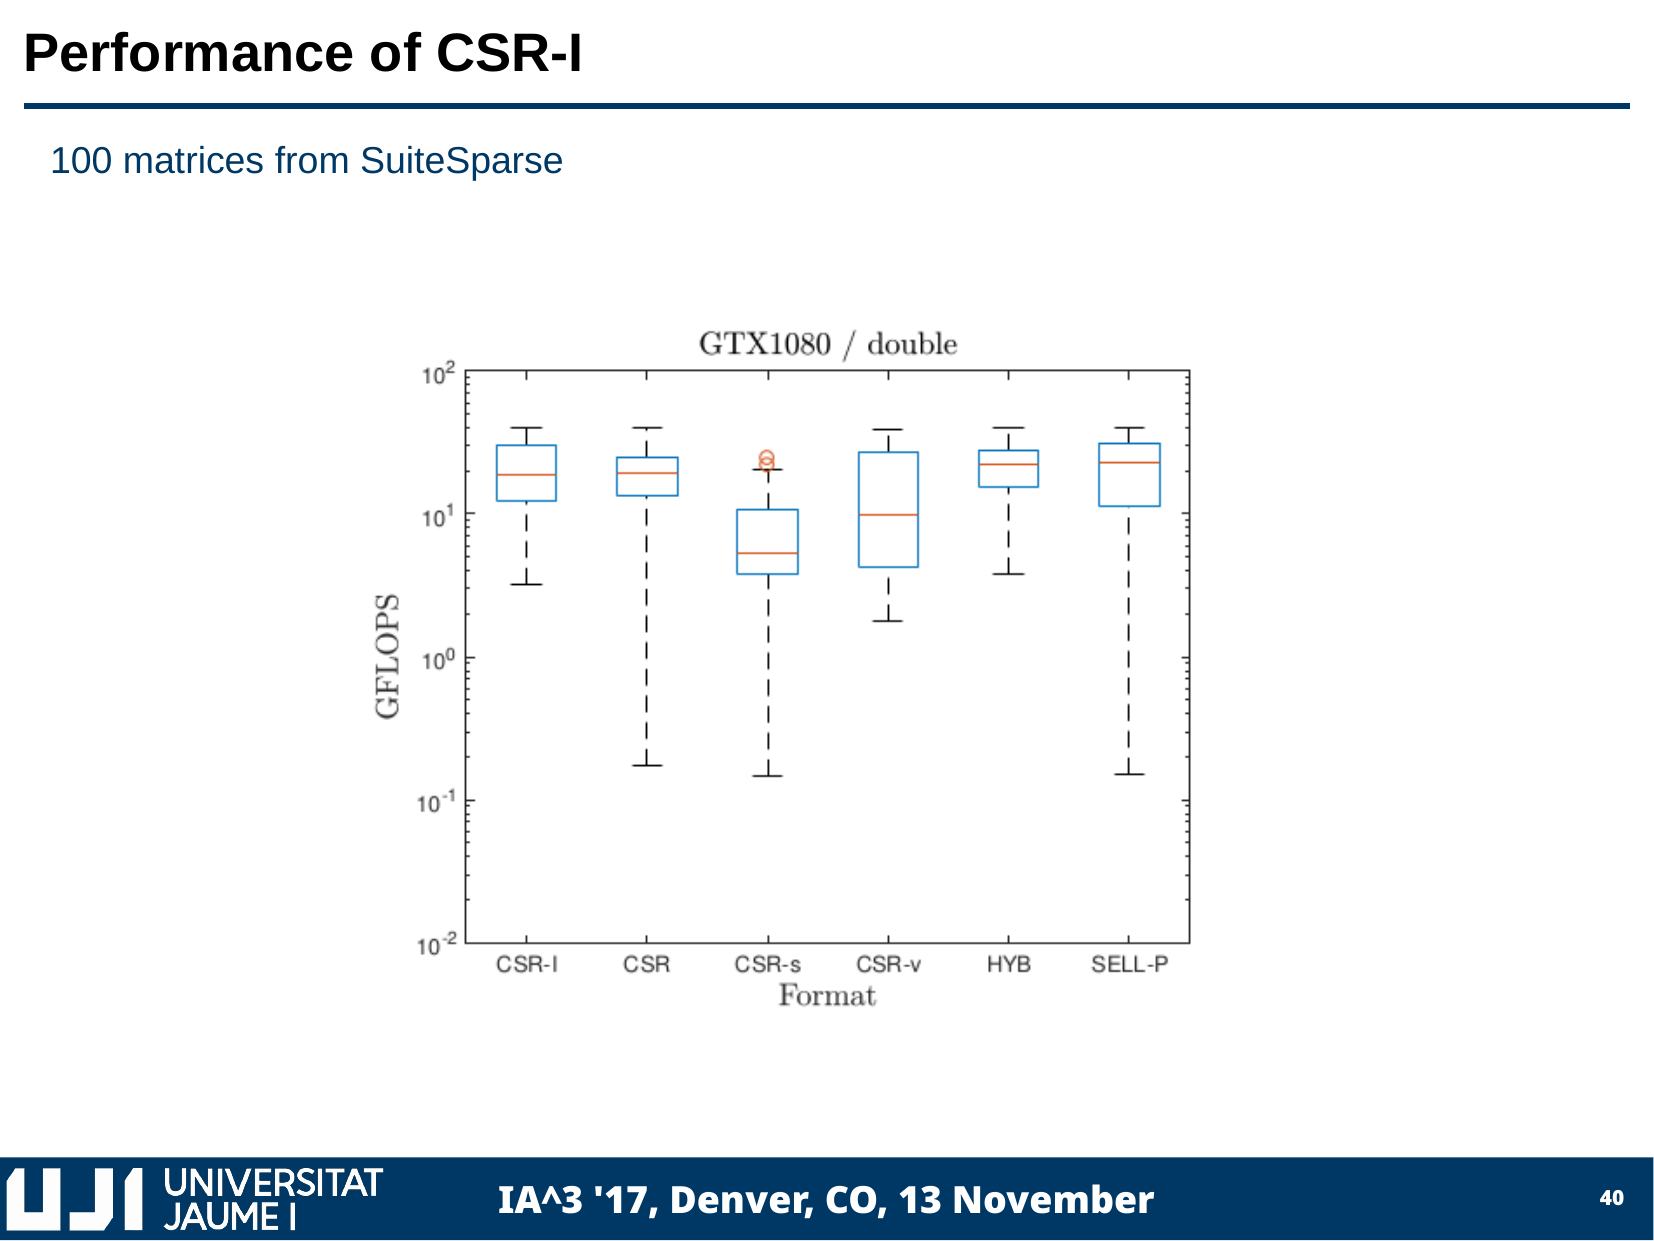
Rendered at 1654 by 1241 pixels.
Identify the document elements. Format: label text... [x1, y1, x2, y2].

picture [318, 295, 1250, 1028]
title Performance of CSR-I [23, 0, 1630, 107]
picture [0, 1158, 390, 1241]
text_box 100 matrices from SuiteSparse [35, 132, 580, 190]
